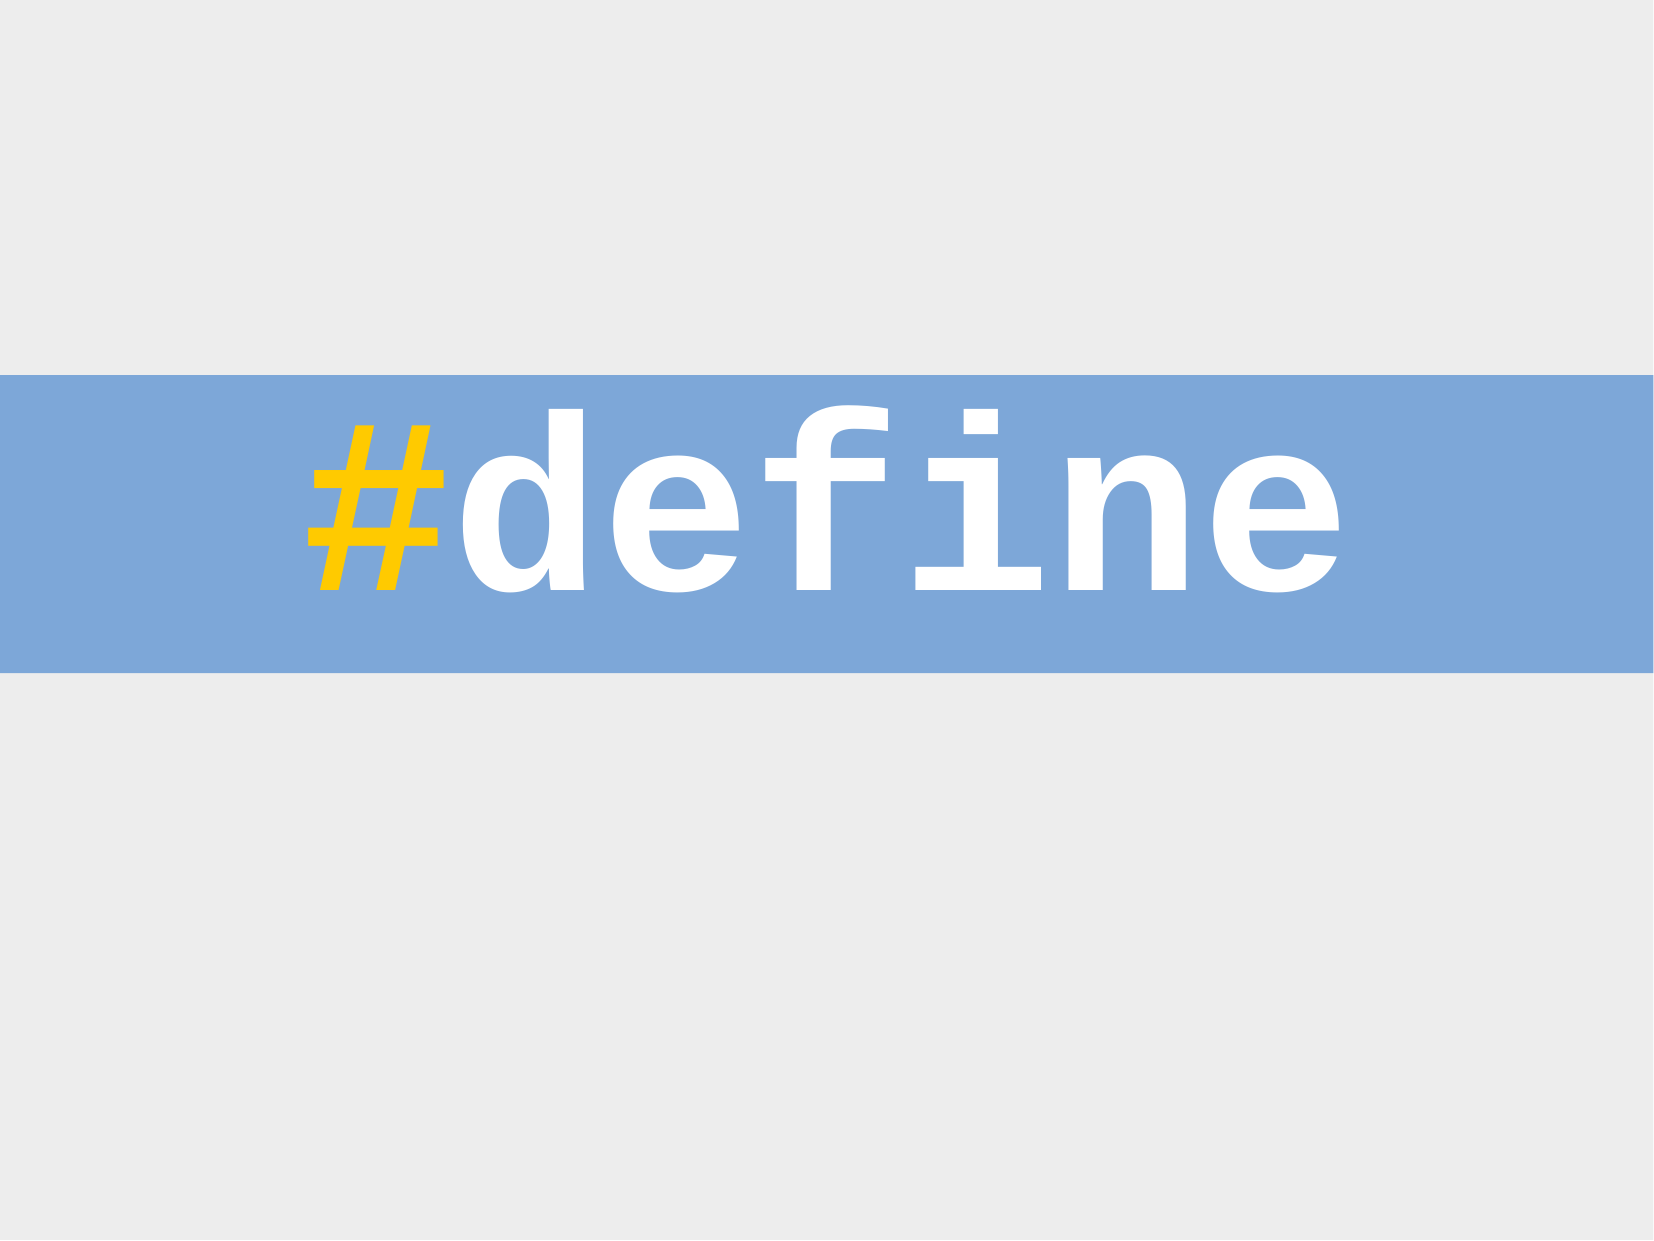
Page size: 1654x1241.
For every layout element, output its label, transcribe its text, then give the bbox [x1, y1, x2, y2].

text_box #define [0, 375, 1654, 674]
